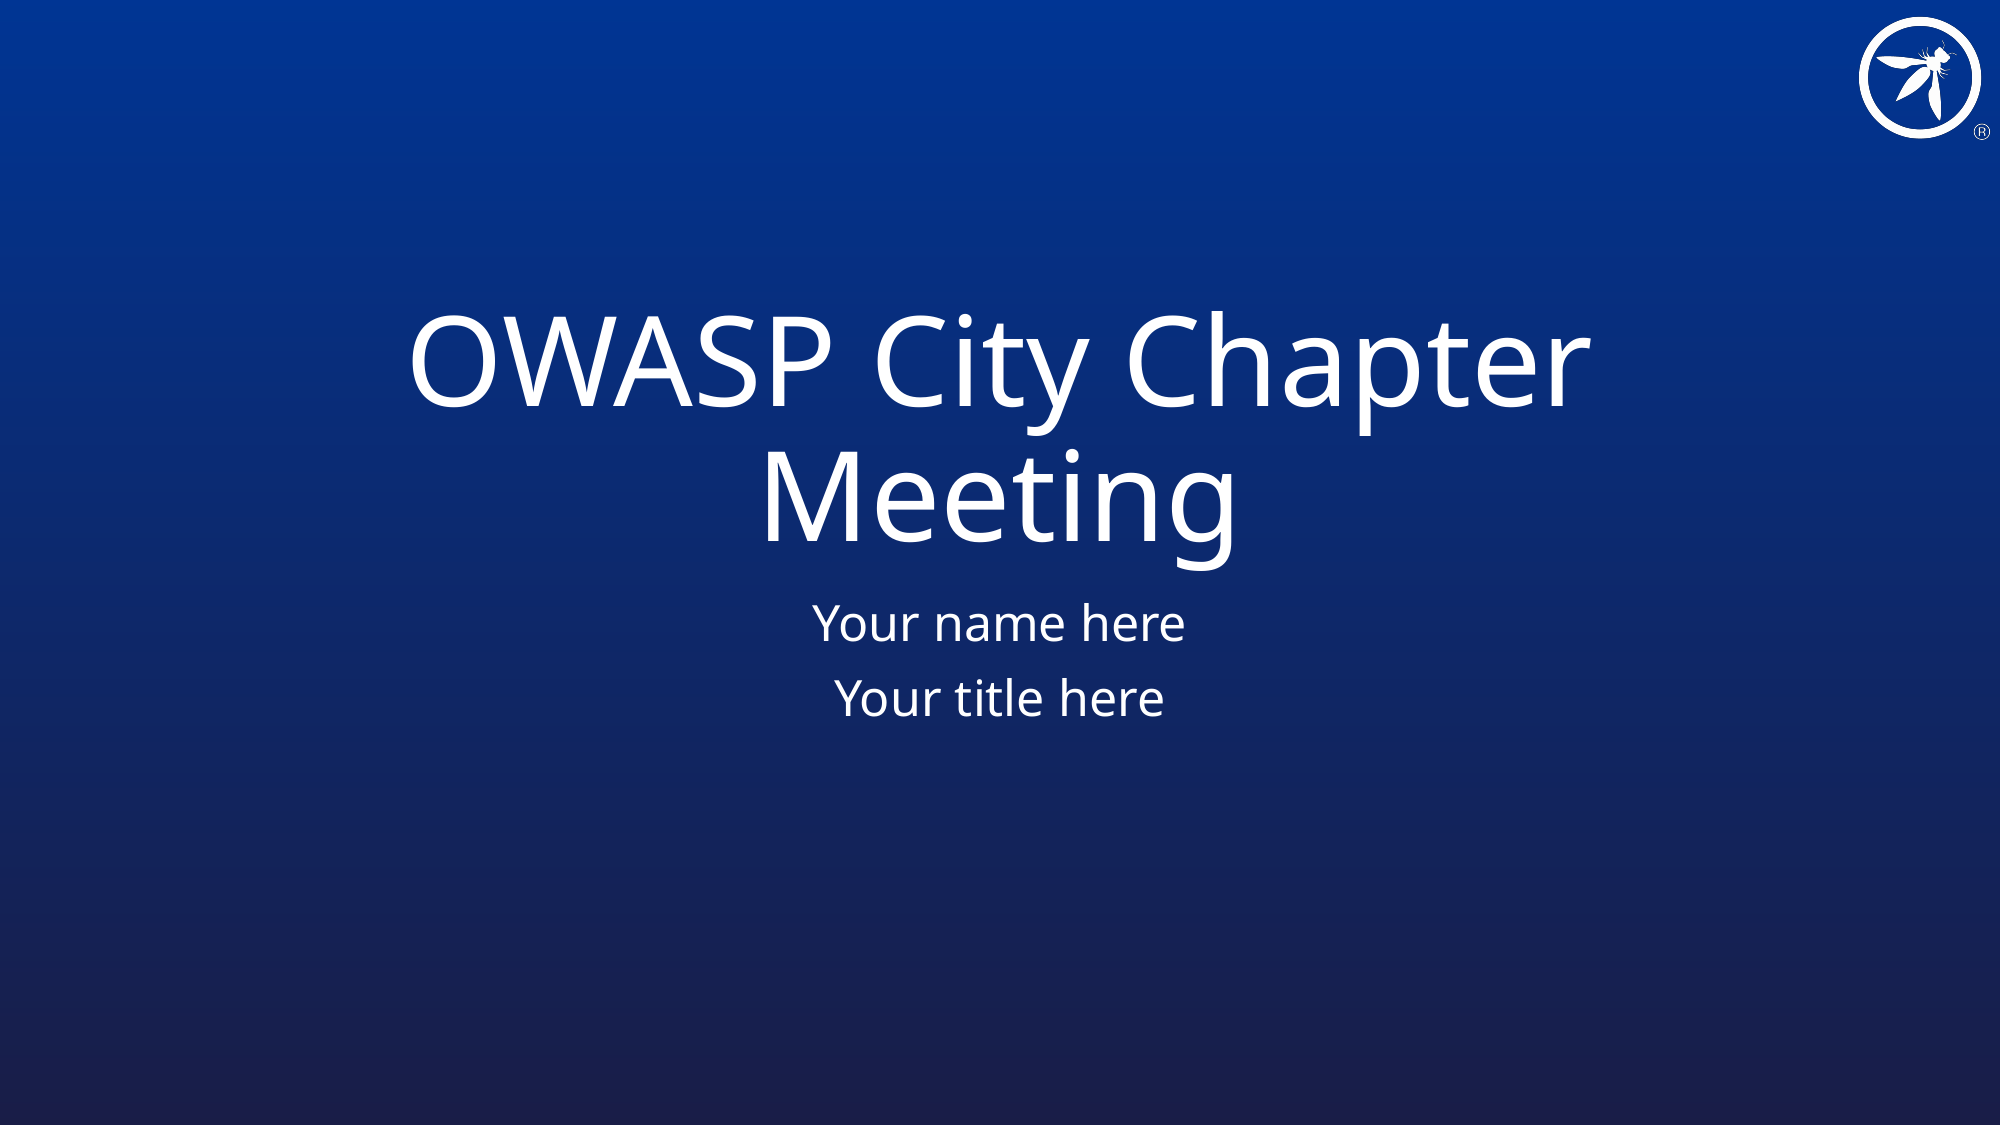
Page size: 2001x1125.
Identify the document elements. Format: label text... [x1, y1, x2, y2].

subtitle Your name here Your title here [249, 590, 1750, 863]
picture [1797, 0, 2001, 200]
title OWASP City Chapter Meeting [249, 184, 1750, 576]
